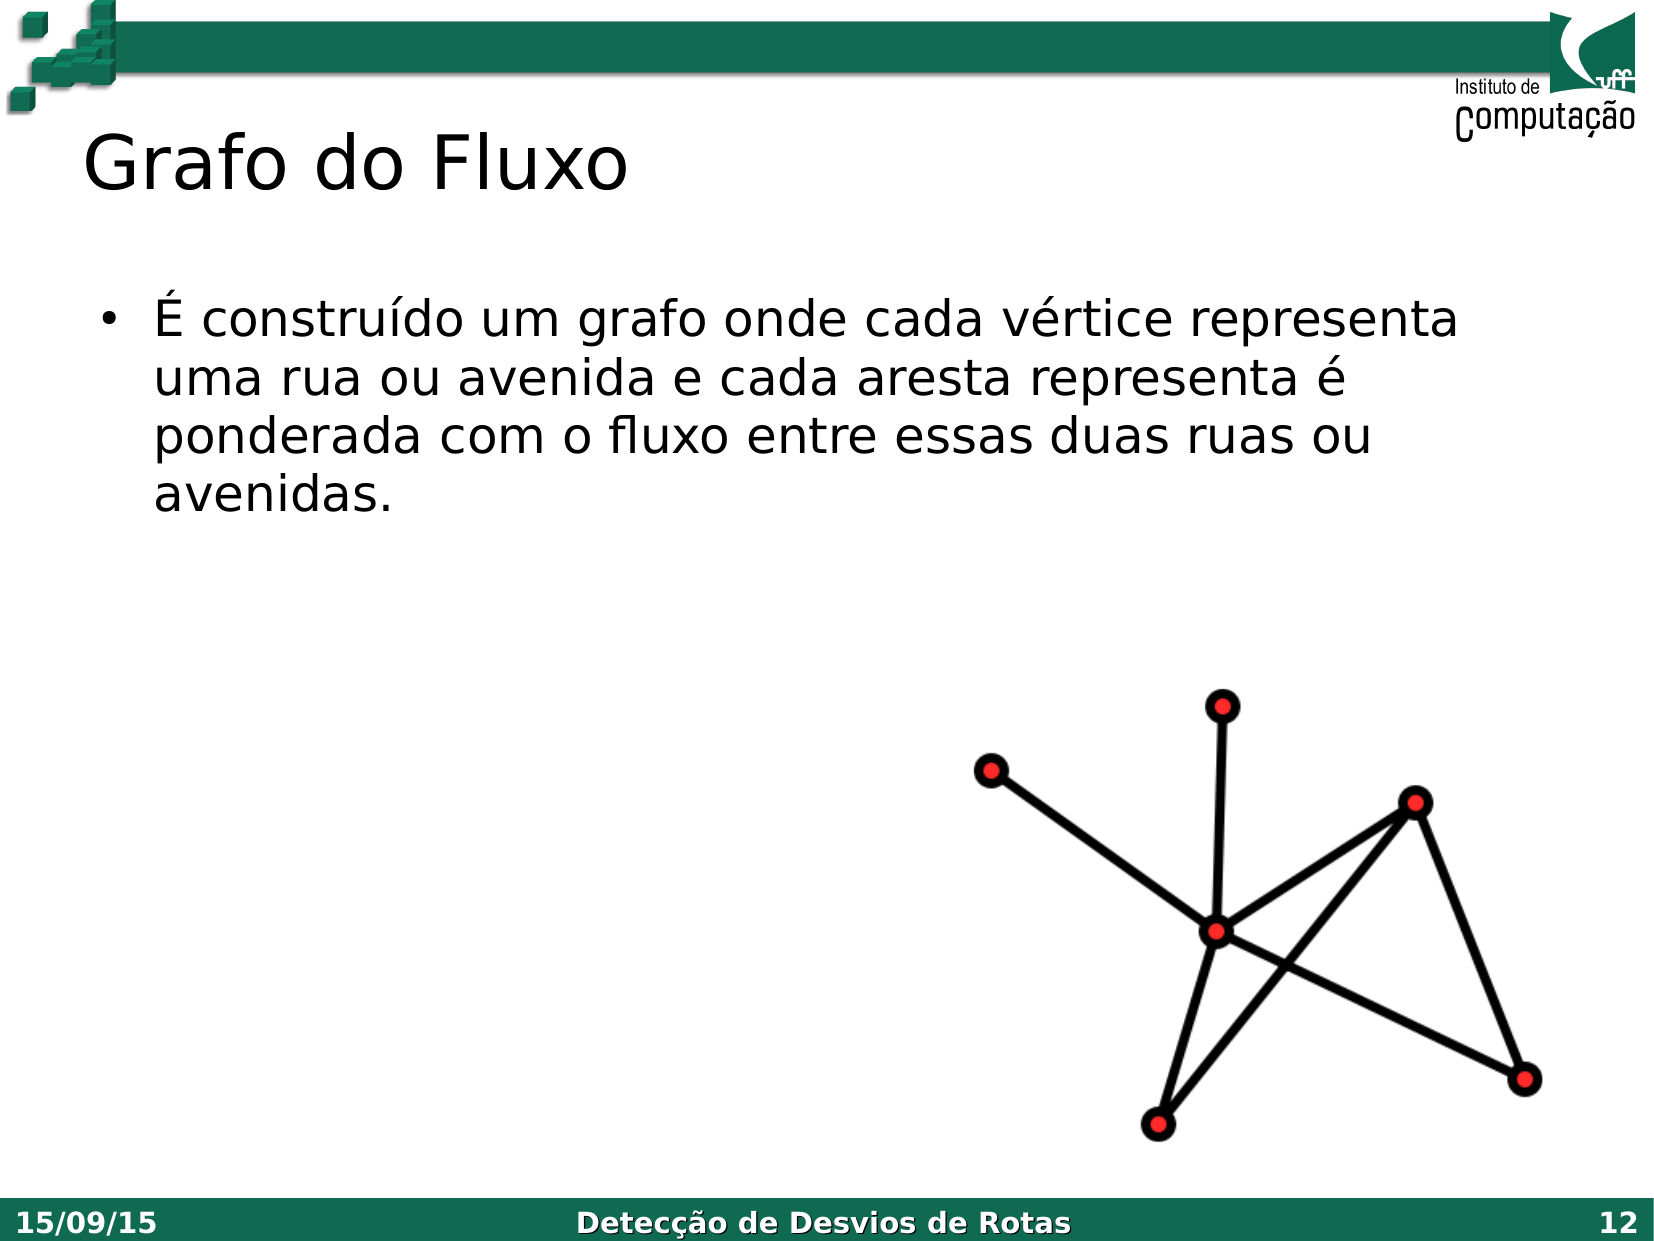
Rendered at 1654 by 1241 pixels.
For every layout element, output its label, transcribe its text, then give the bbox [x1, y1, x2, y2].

picture [0, 0, 1654, 166]
list É construído um grafo onde cada vértice representa uma rua ou avenida e cada aresta representa é ponderada com o fluxo entre essas duas ruas ou avenidas. [82, 290, 1571, 1010]
picture [0, 530, 1654, 1241]
title Grafo do Fluxo [82, 70, 1571, 257]
